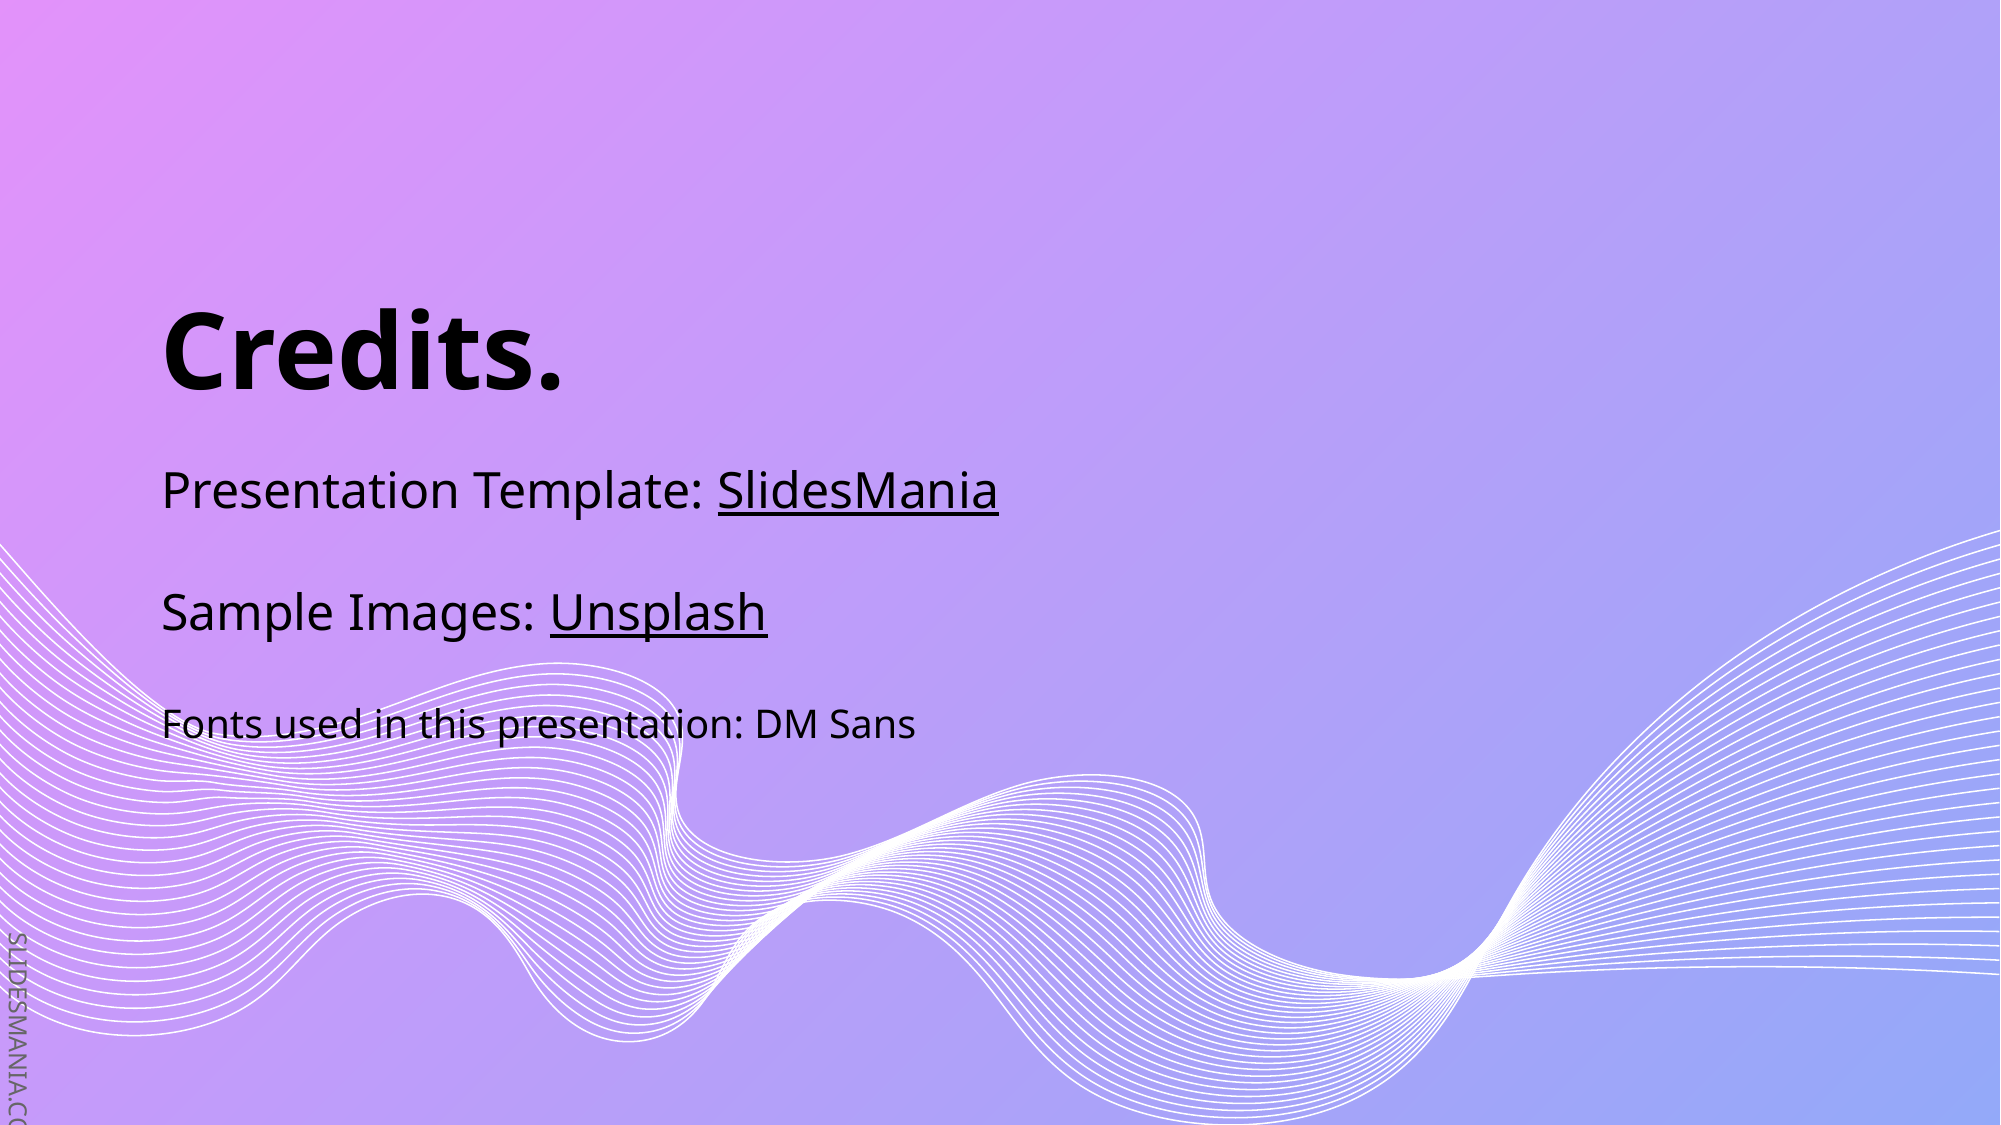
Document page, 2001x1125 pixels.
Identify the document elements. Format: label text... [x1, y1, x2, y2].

list Presentation Template: SlidesMania Sample Images: Unsplash Fonts used in this presentation: DM Sans [140, 427, 1840, 938]
title Credits. [140, 263, 1840, 389]
